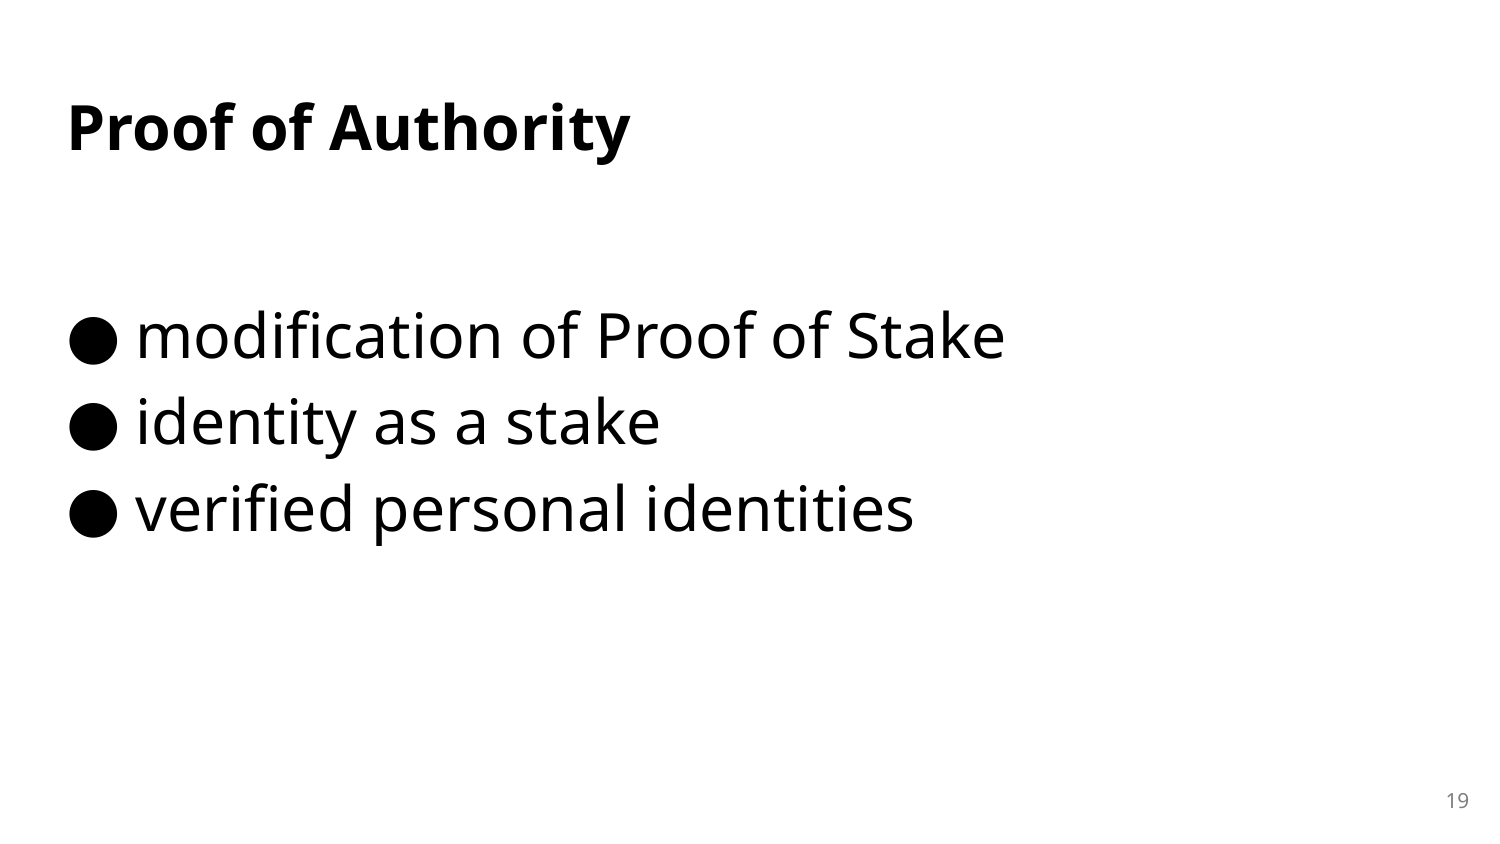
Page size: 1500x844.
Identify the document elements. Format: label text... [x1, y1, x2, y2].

title Proof of Authority [51, 72, 1449, 176]
slide_number <number> [1394, 769, 1484, 834]
list modification of Proof of Stake identity as a stake verified personal identities [45, 269, 1444, 831]
